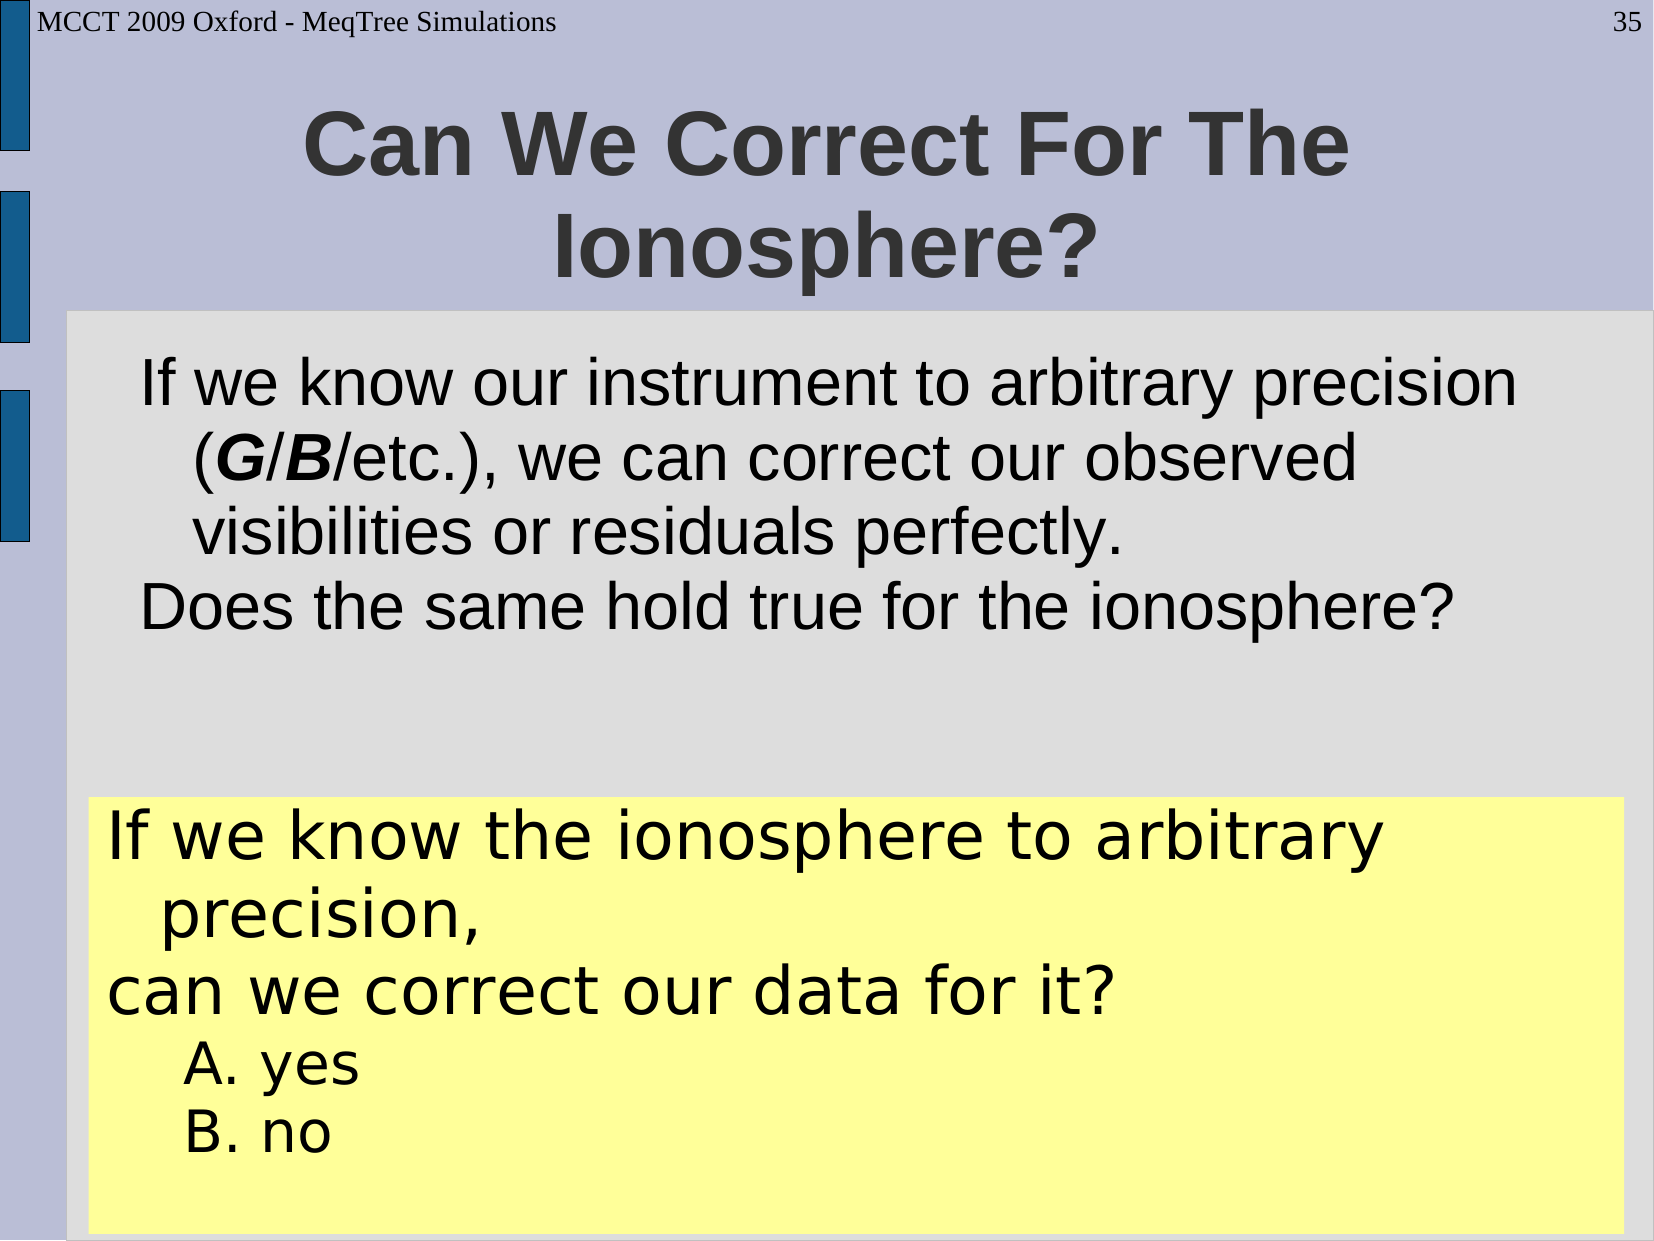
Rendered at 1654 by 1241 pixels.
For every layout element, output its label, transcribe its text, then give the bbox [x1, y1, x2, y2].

list If we know our instrument to arbitrary precision (G/B/etc.), we can correct our observed visibilities or residuals perfectly. Does the same hold true for the ionosphere? [121, 344, 1534, 797]
list If we know the ionosphere to arbitrary precision, can we correct our data for it? A. yes B. no [88, 797, 1625, 1157]
title Can We Correct For The Ionosphere? [121, 87, 1534, 302]
